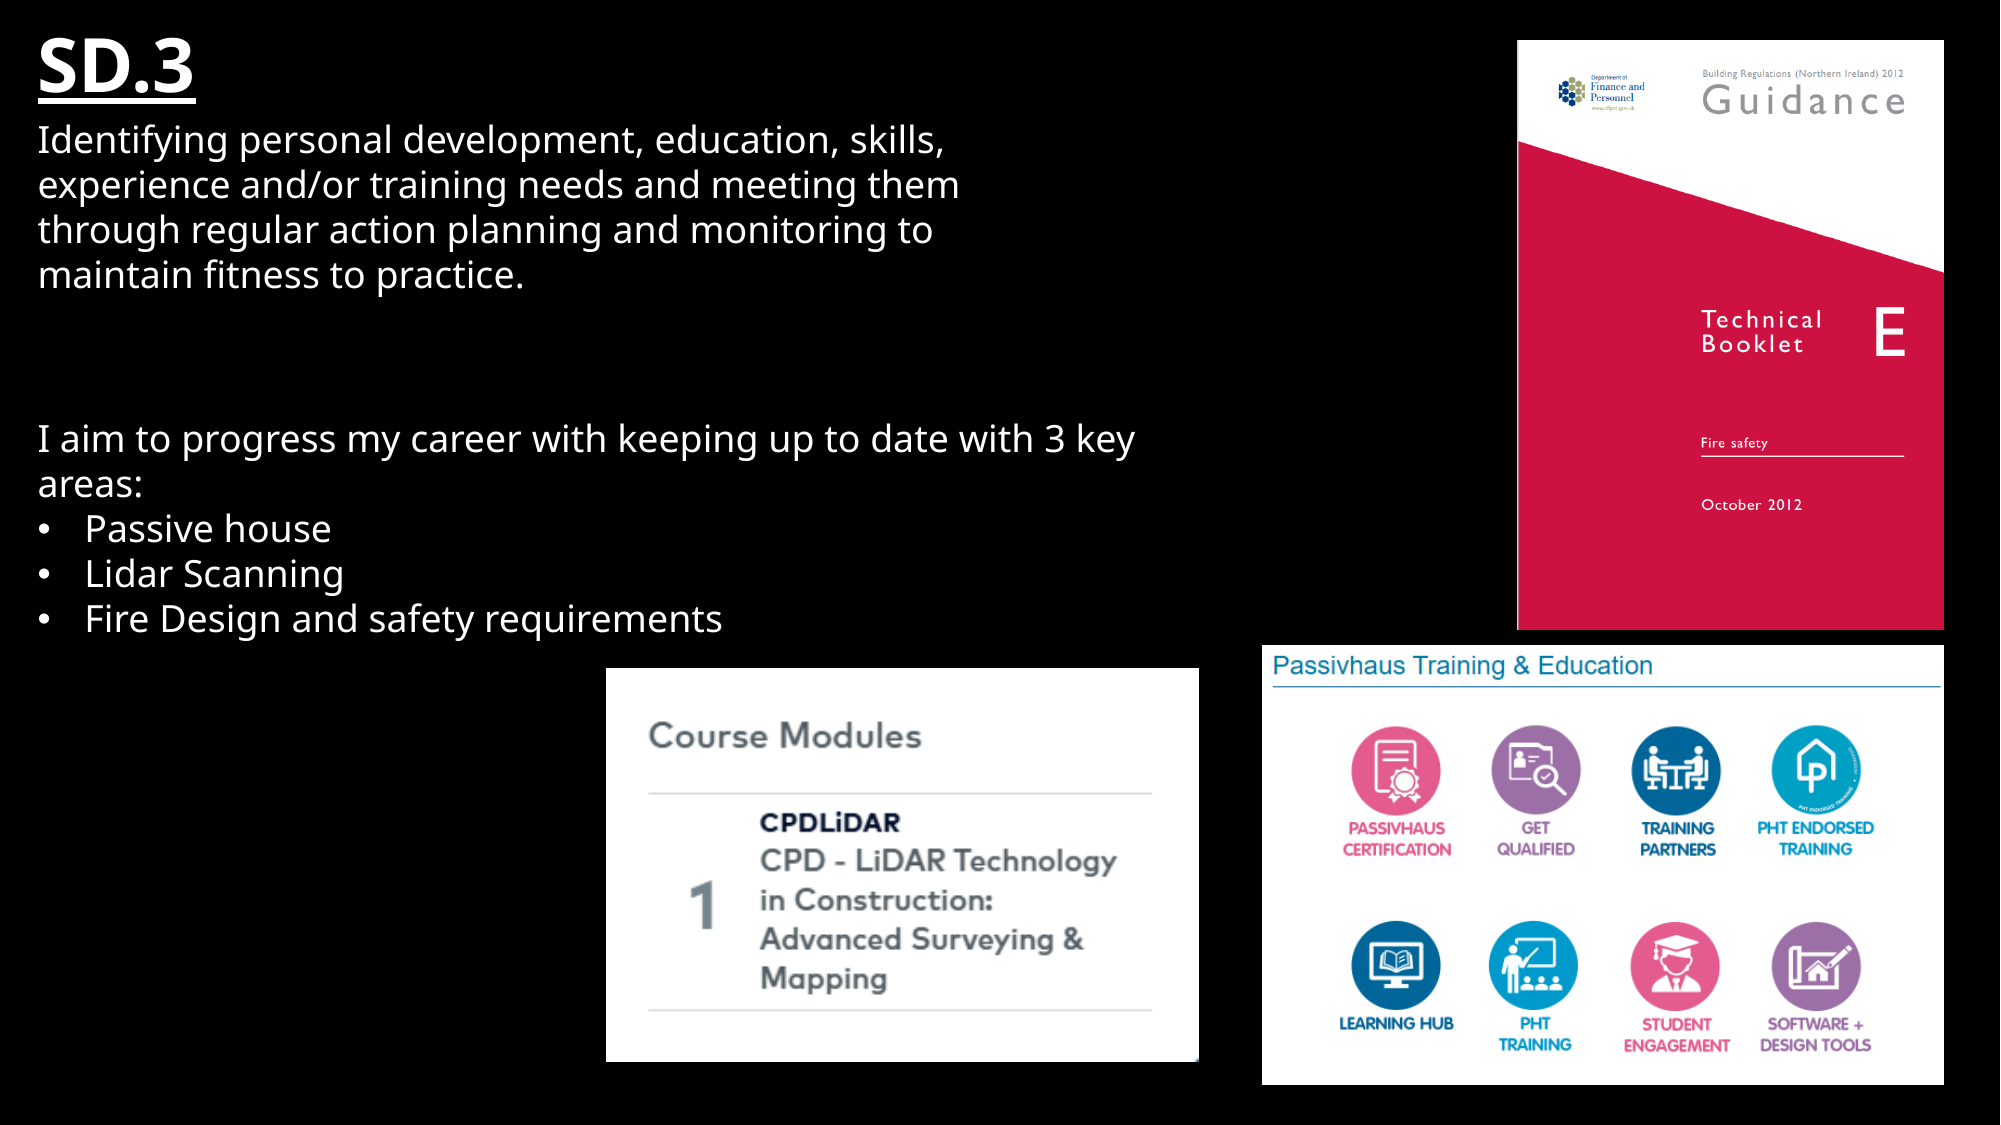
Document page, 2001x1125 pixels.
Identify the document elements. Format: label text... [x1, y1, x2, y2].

picture [1517, 40, 1944, 631]
text_box SD.3 [22, 10, 252, 63]
text_box Identifying personal development, education, skills, experience and/or training needs and meeting them through regular action planning and monitoring to maintain fitness to practice. [22, 63, 1096, 261]
picture [1262, 645, 1944, 1085]
picture [606, 668, 1199, 1062]
text_box I aim to progress my career with keeping up to date with 3 key areas: Passive house Lidar Scanning Fire Design and safety requirements [22, 408, 1261, 651]
